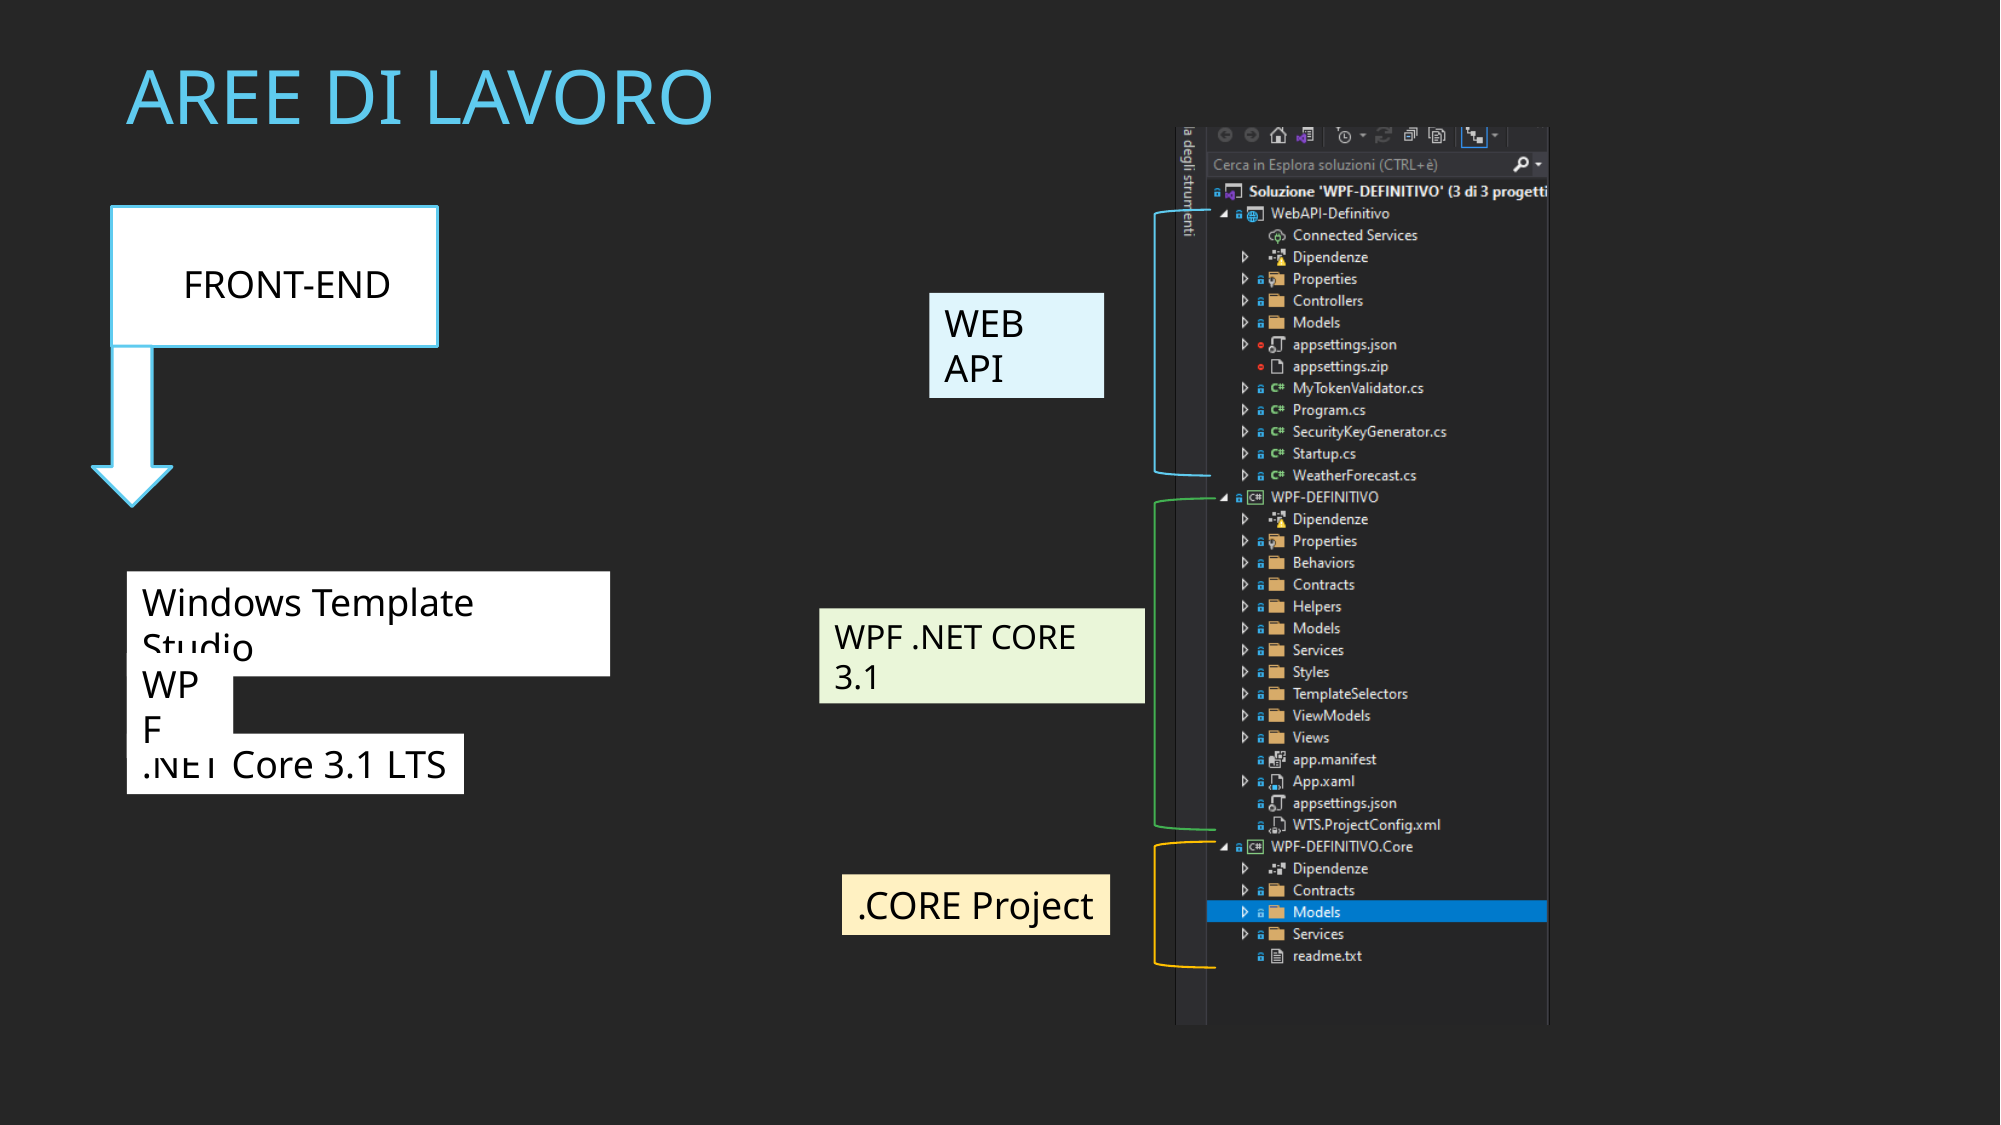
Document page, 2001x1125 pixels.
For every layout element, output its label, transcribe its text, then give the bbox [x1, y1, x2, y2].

text_box [92, 207, 437, 507]
text_box WPF .NET CORE 3.1 [819, 608, 1145, 664]
text_box FRONT-END [168, 253, 541, 314]
text_box .NET Core 3.1 LTS [126, 733, 464, 795]
text_box WPF [126, 653, 234, 714]
text_box Windows Template Studio [126, 571, 611, 632]
title AREE DI LAVORO [111, 41, 1522, 182]
picture [1175, 127, 1550, 1025]
text_box WEB API [929, 292, 1105, 354]
text_box .CORE Project [842, 874, 1111, 935]
